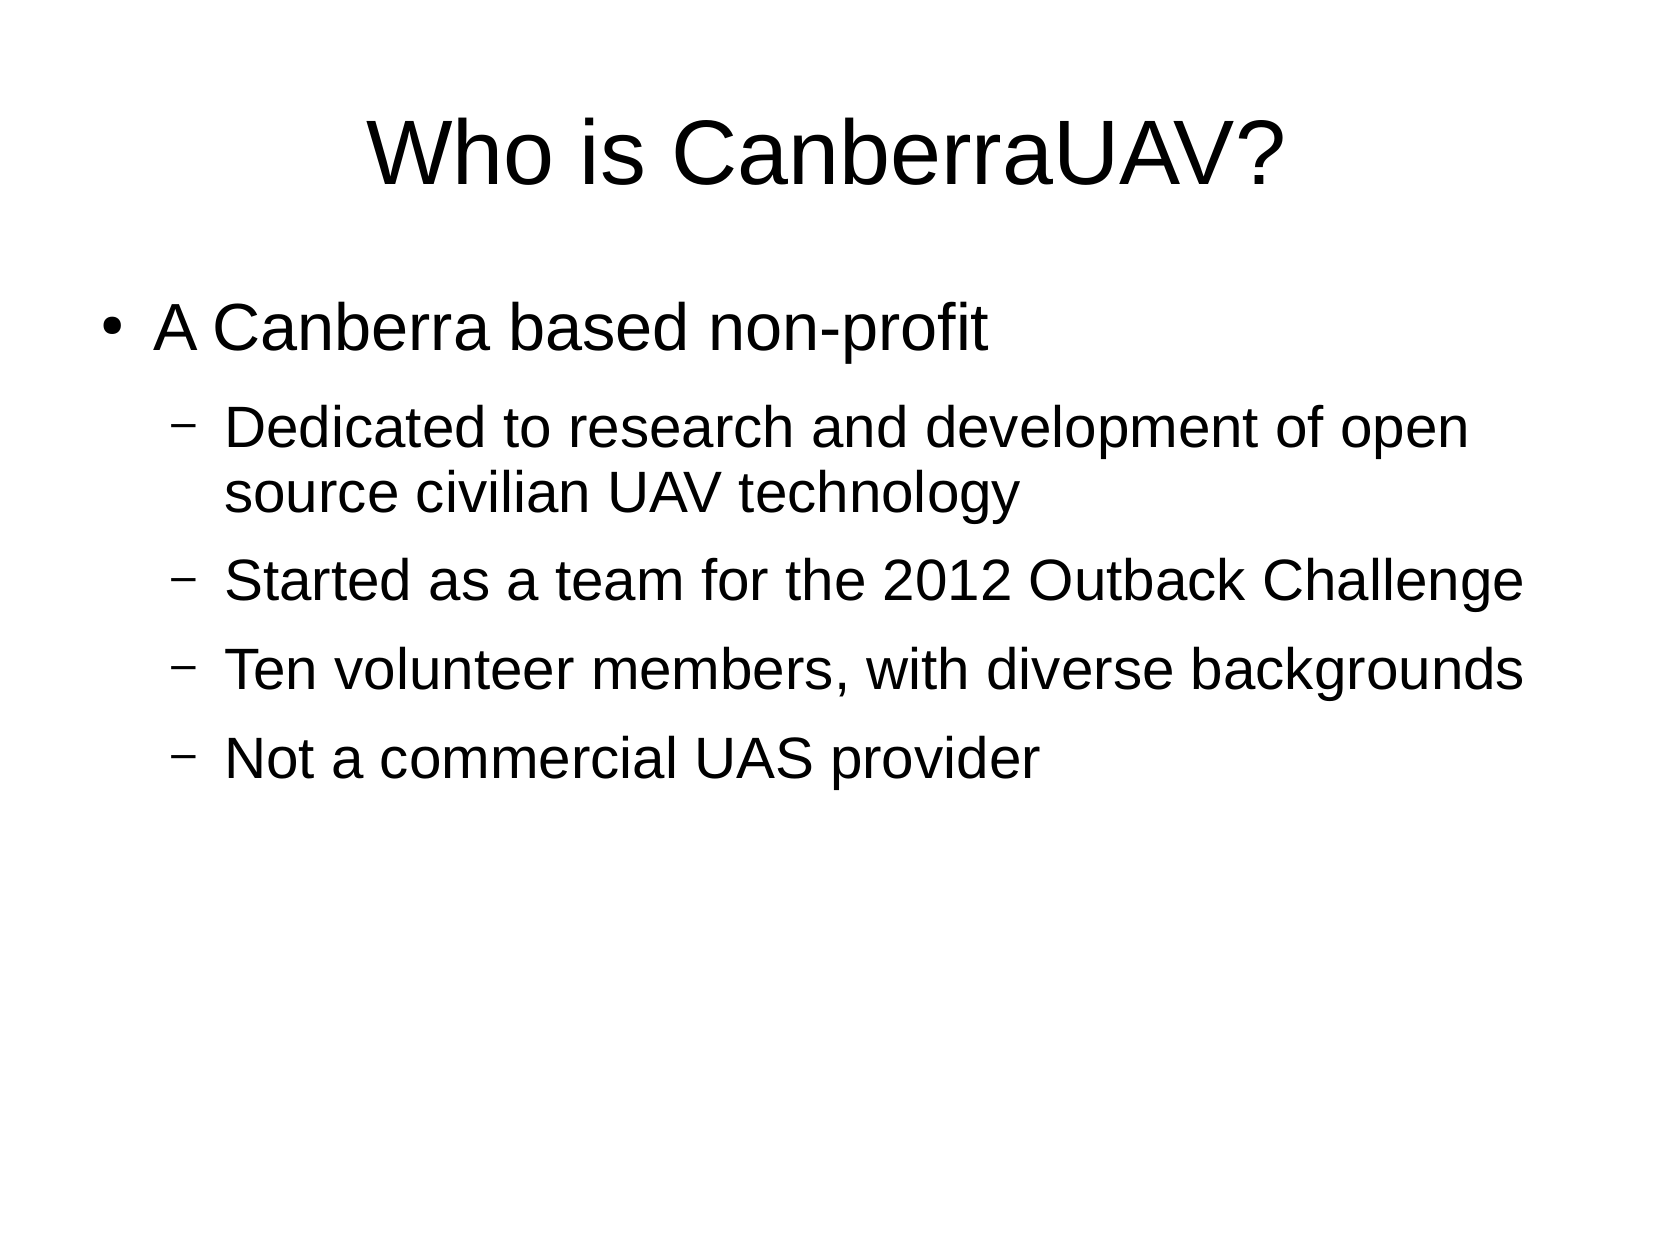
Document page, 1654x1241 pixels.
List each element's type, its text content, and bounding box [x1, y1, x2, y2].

title Who is CanberraUAV? [82, 49, 1571, 257]
list A Canberra based non-profit Dedicated to research and development of open source civilian UAV technology Started as a team for the 2012 Outback Challenge Ten volunteer members, with diverse backgrounds Not a commercial UAS provider [82, 290, 1538, 1010]
